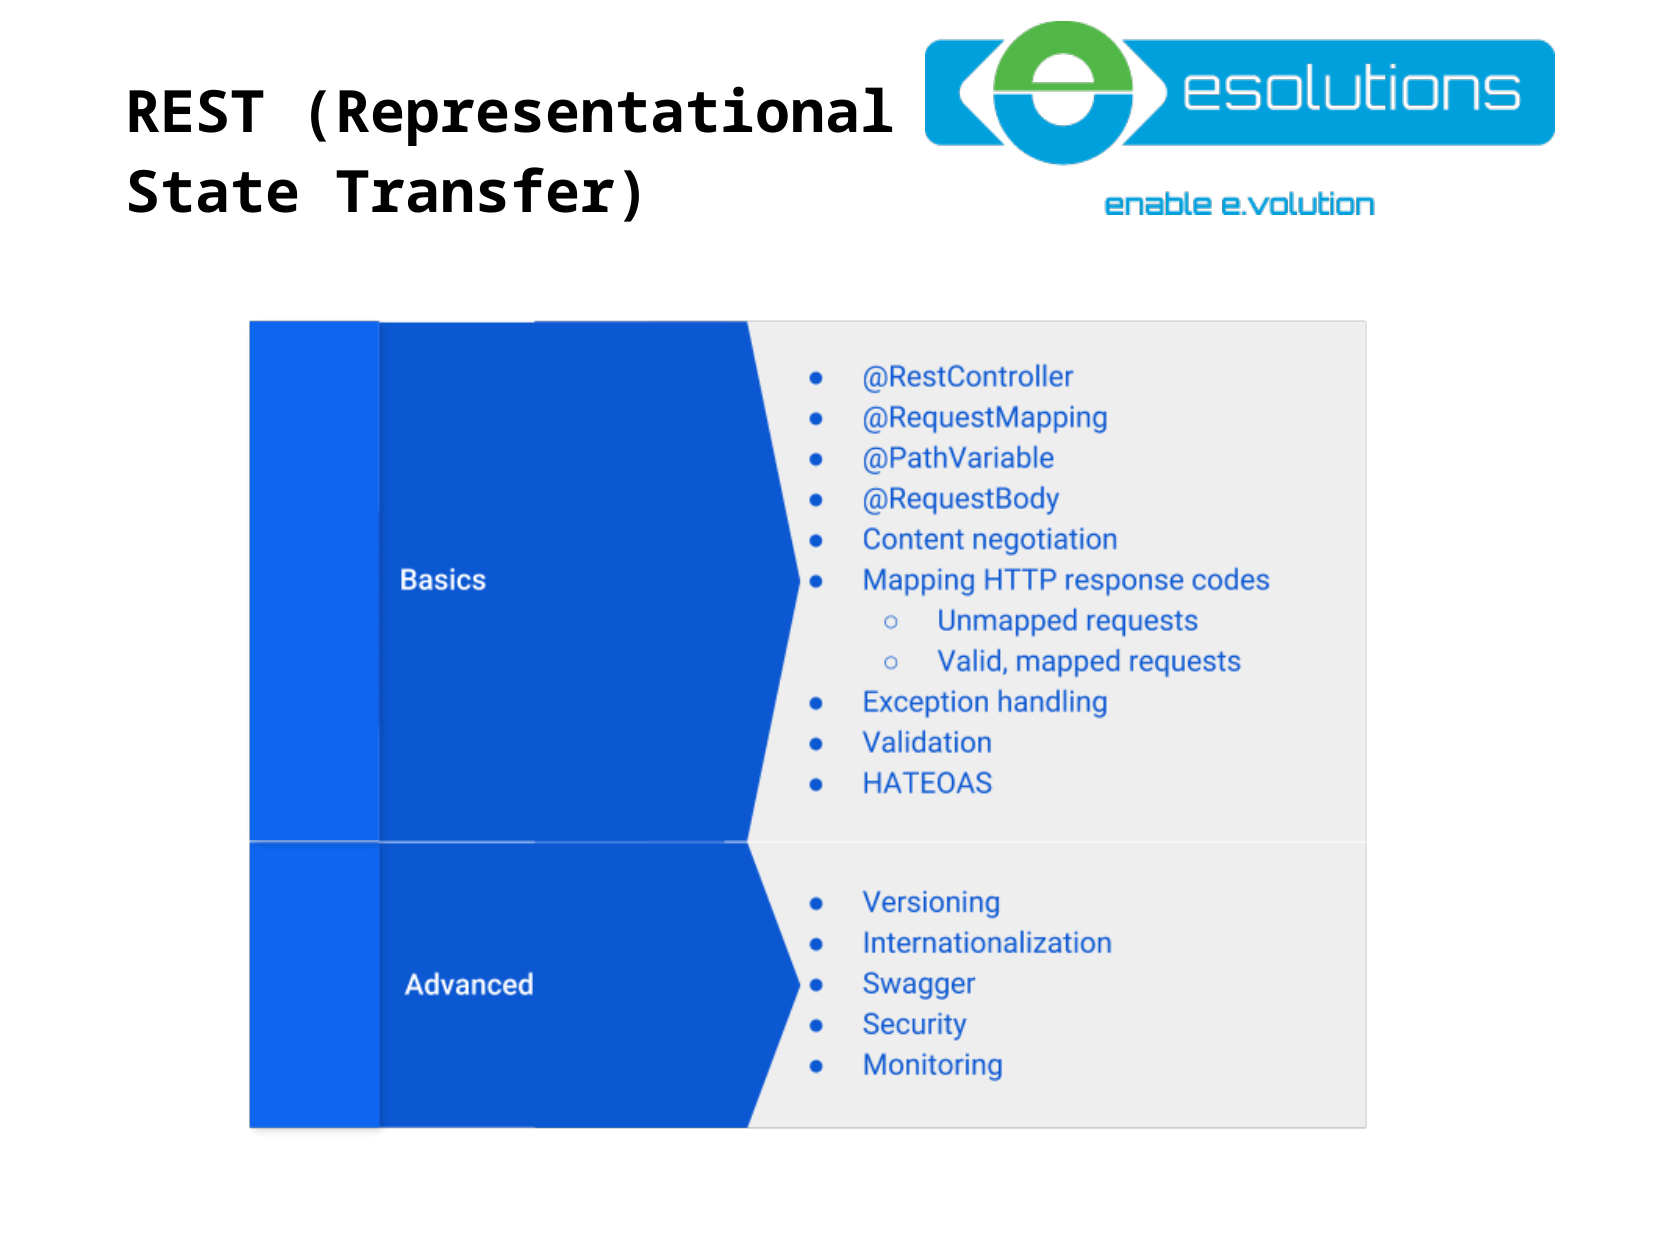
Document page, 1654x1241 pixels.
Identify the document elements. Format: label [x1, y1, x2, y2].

picture [1366, 64, 1385, 110]
picture [1444, 75, 1479, 110]
picture [1226, 75, 1261, 110]
picture [1485, 75, 1521, 110]
picture [1185, 75, 1220, 110]
picture [1325, 75, 1361, 110]
picture [1267, 75, 1302, 110]
picture [1403, 75, 1438, 110]
picture [1390, 75, 1396, 110]
picture [1307, 64, 1319, 110]
picture [78, 21, 1579, 1183]
